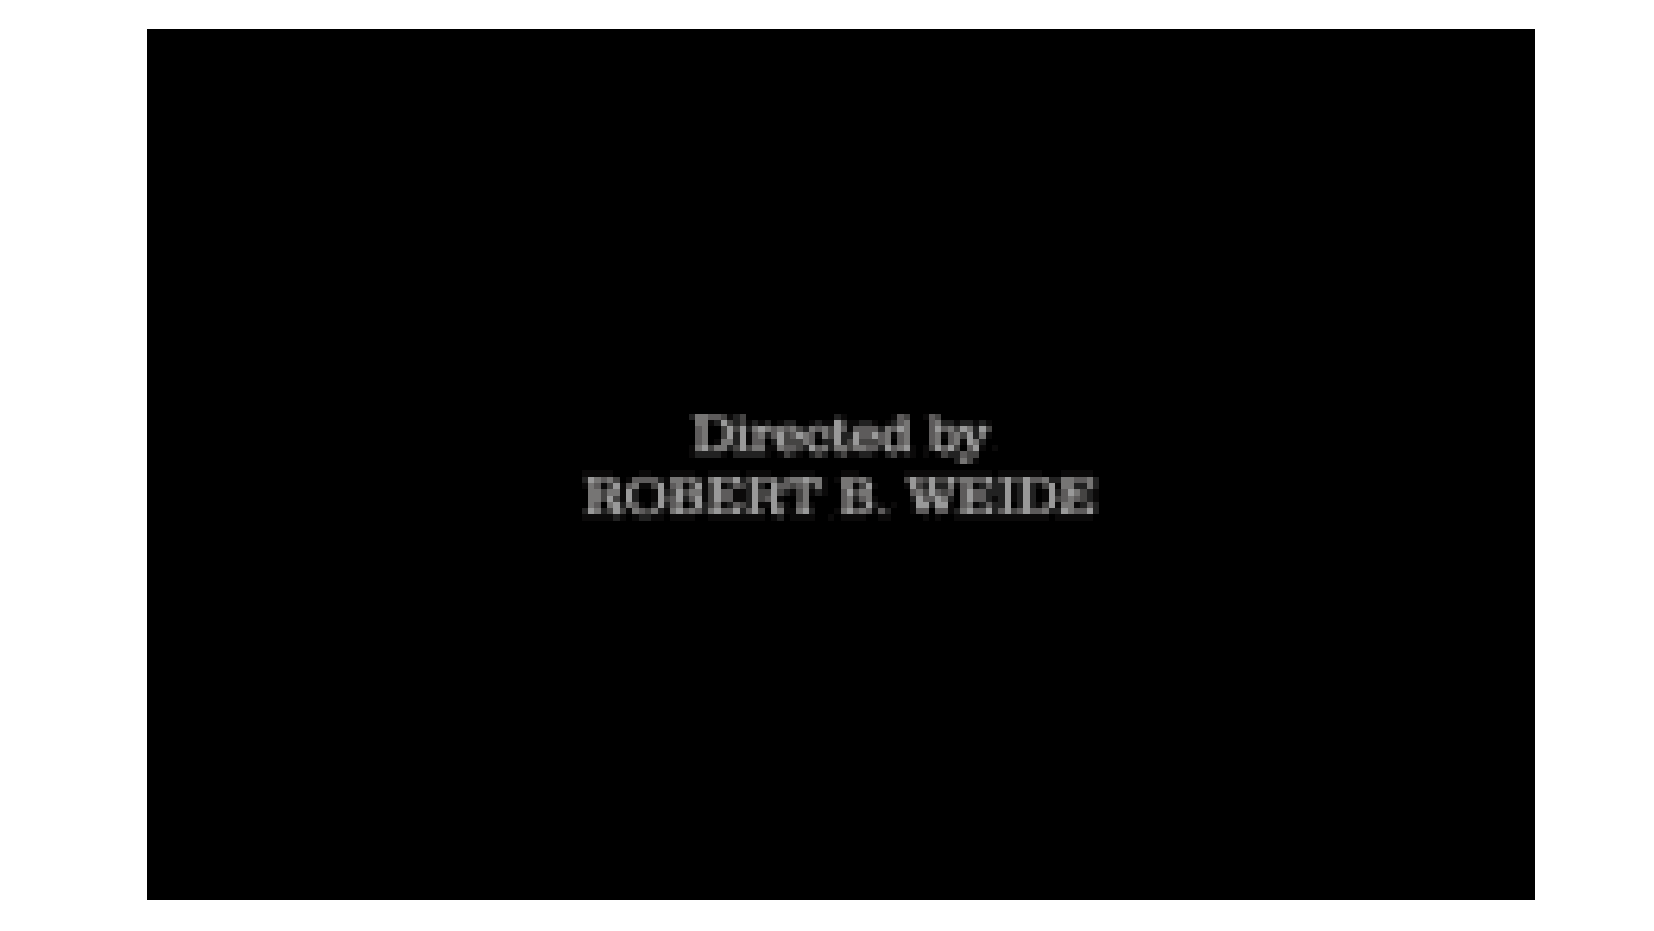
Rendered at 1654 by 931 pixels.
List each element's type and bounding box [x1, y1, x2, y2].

picture [147, 29, 1535, 900]
